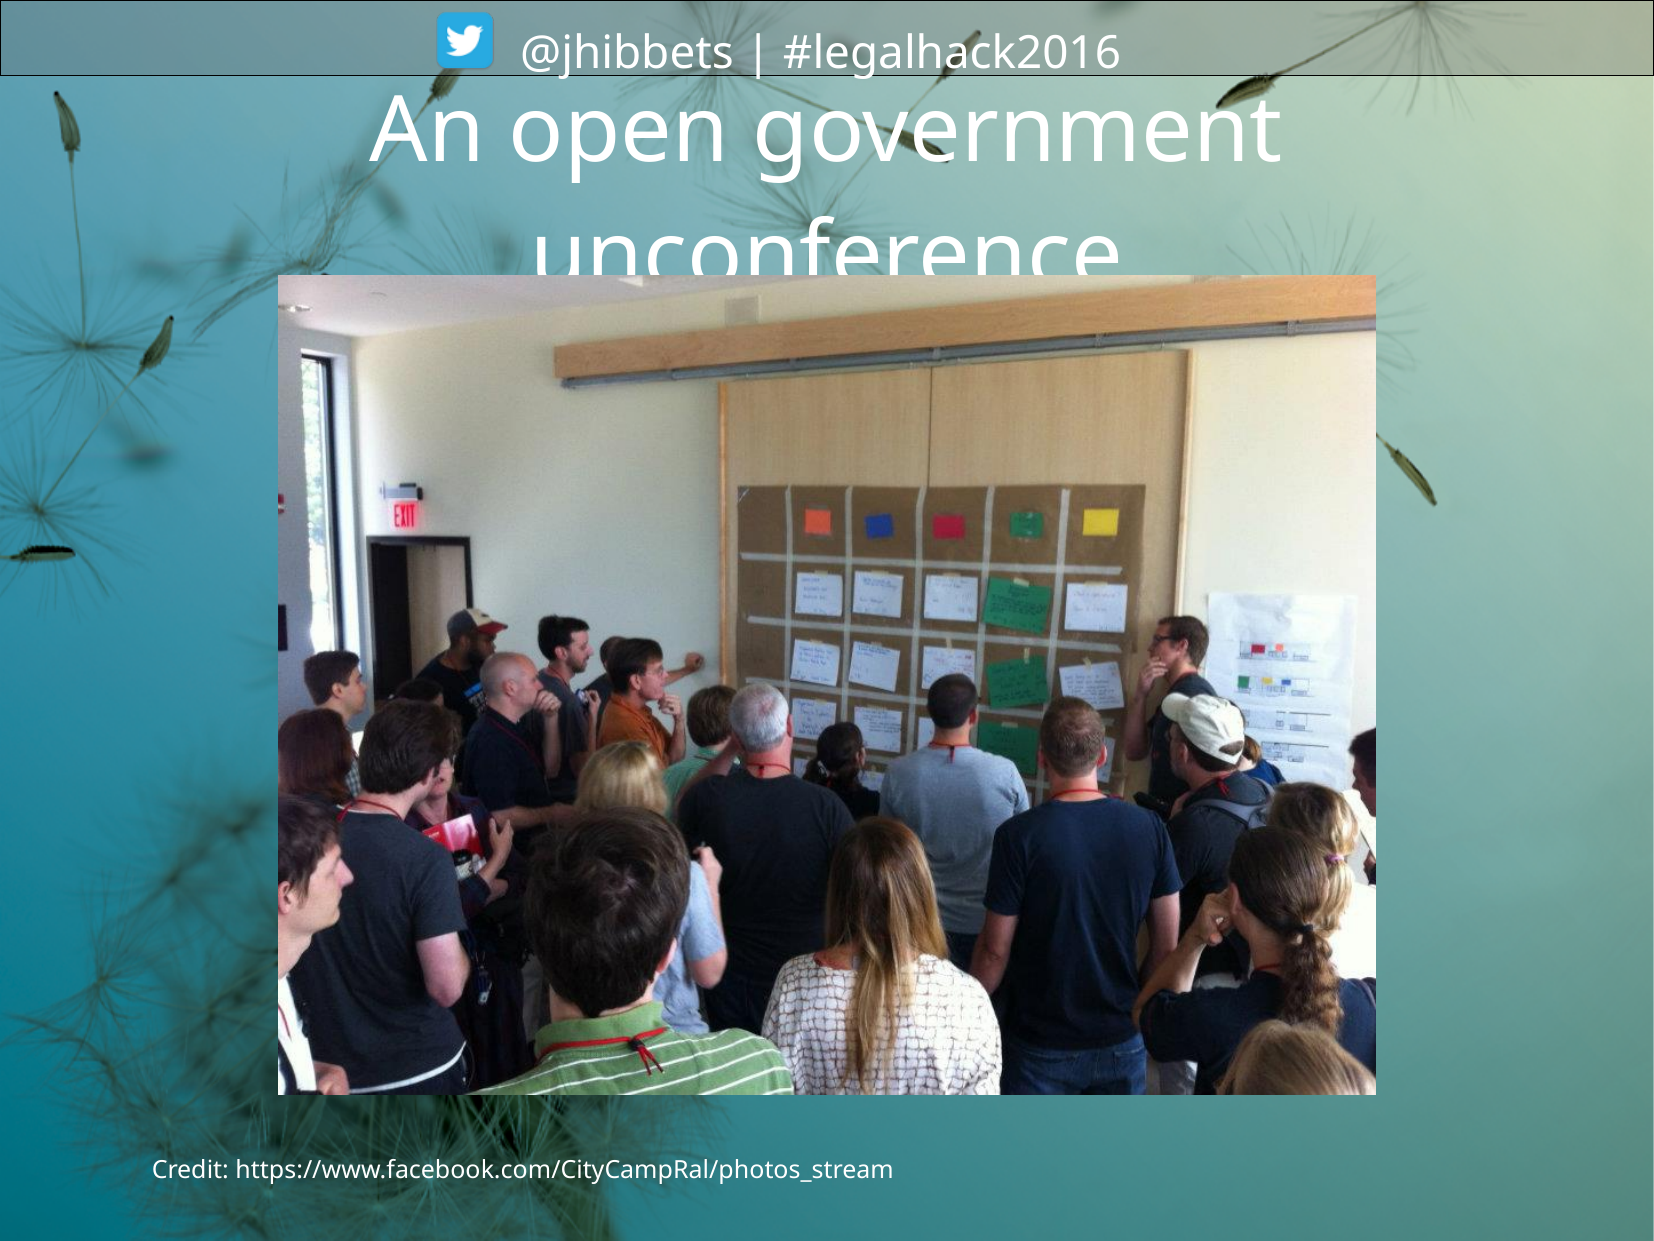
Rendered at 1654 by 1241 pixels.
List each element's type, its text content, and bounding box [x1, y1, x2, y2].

picture [0, 76, 1654, 1241]
text_box Credit: https://www.facebook.com/CityCampRal/photos_stream [137, 1144, 921, 1185]
title An open government unconference [82, 84, 1571, 292]
picture [435, 11, 496, 72]
